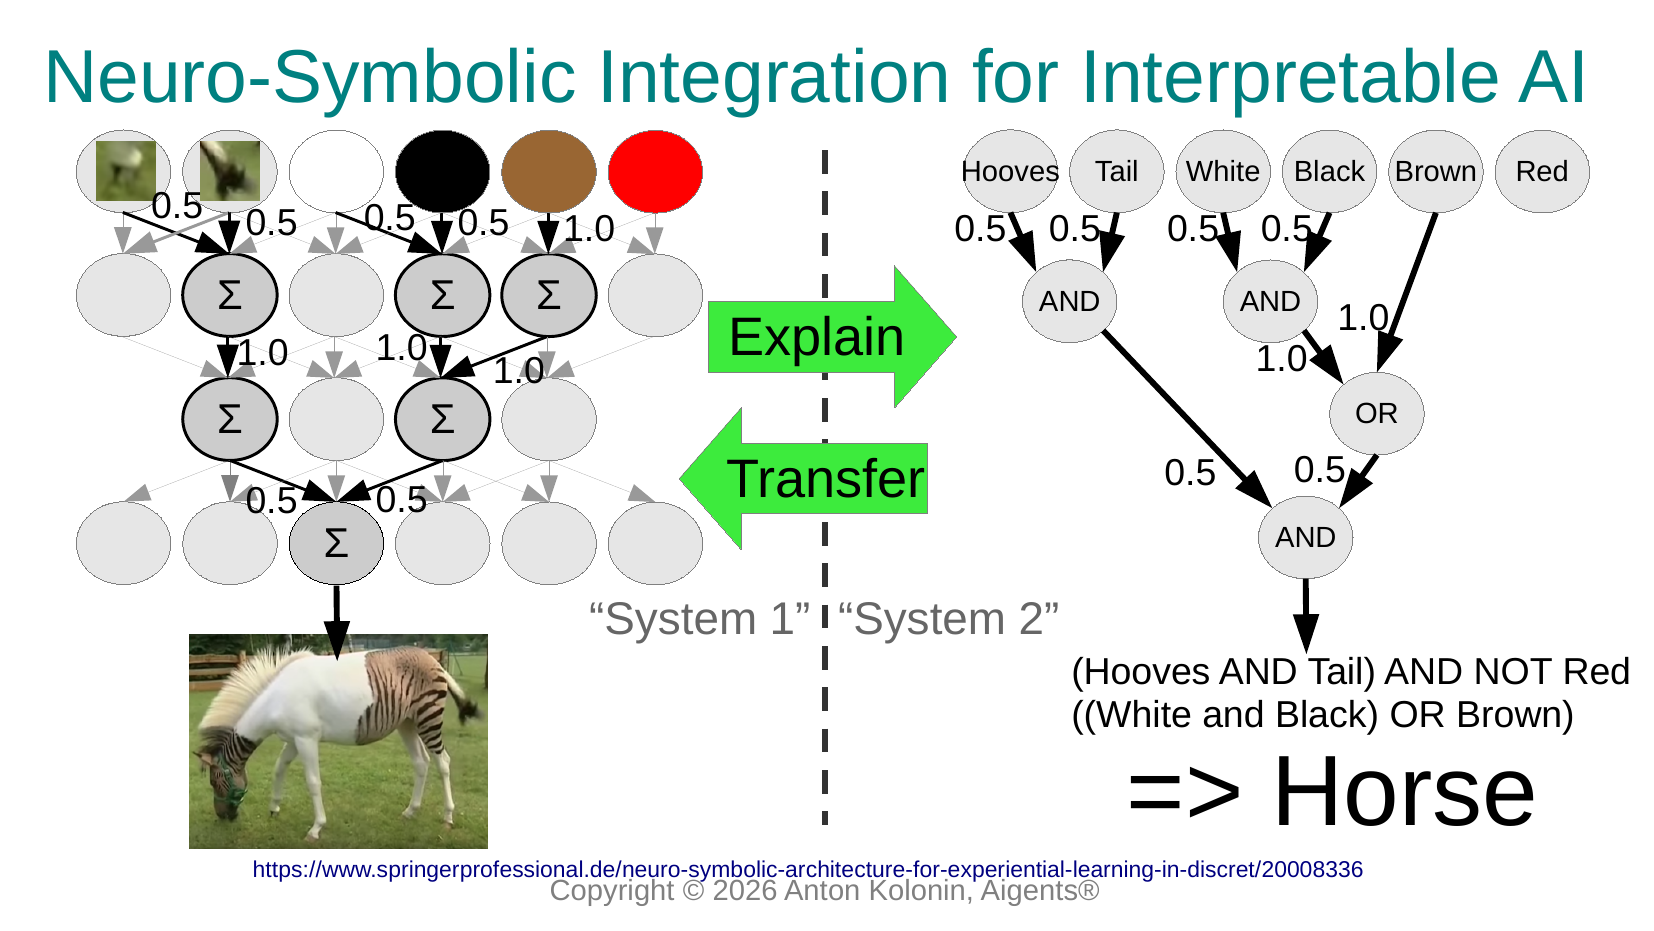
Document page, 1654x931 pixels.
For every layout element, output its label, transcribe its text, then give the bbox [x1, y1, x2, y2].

text_box “System 2” [823, 585, 1075, 652]
text_box OR [1329, 372, 1425, 455]
text_box Red [1495, 130, 1590, 213]
text_box 0.5 [1152, 200, 1235, 261]
text_box 0.5 [939, 200, 1022, 261]
text_box AND [1258, 502, 1354, 579]
text_box 0.5 [1034, 200, 1117, 260]
text_box Σ [395, 254, 490, 337]
text_box [608, 130, 703, 214]
text_box [608, 253, 703, 337]
text_box [76, 129, 171, 213]
text_box (Hooves AND Tail) AND NOT Red ((White and Black) OR Brown) => Horse [1056, 643, 1648, 869]
text_box [289, 130, 384, 213]
text_box AND [1022, 260, 1117, 343]
text_box 0.5 [442, 193, 525, 254]
text_box White [1175, 129, 1271, 212]
text_box 1.0 [478, 342, 561, 402]
text_box 1.0 [1240, 330, 1323, 391]
text_box [395, 502, 491, 585]
picture [96, 141, 156, 201]
text_box 0.5 [360, 471, 443, 532]
text_box Σ [501, 254, 597, 337]
text_box https://www.springerprofessional.de/neuro-symbolic-architecture-for-experiential-learning-in-discret/20008336 [237, 849, 1380, 893]
text_box 0.5 [1279, 441, 1362, 502]
text_box 1.0 [548, 200, 631, 261]
text_box 1.0 [1322, 289, 1405, 349]
text_box 0.5 [136, 176, 219, 237]
text_box 0.5 [349, 188, 431, 249]
text_box 0.5 [1246, 199, 1328, 260]
text_box Tail [1069, 129, 1165, 213]
text_box “System 1” [574, 585, 823, 652]
picture [200, 141, 260, 201]
picture [189, 634, 488, 849]
text_box Explain [708, 265, 957, 408]
text_box 0.5 [230, 472, 313, 532]
text_box Hooves [964, 129, 1058, 212]
text_box [501, 501, 597, 585]
text_box [501, 130, 597, 213]
text_box [76, 501, 171, 585]
text_box 1.0 [221, 324, 304, 385]
text_box Black [1282, 130, 1377, 213]
text_box 0.5 [230, 194, 313, 254]
text_box 0.5 [1149, 444, 1232, 504]
text_box Transfer [679, 407, 928, 550]
text_box Σ [182, 378, 278, 461]
text_box AND [1223, 260, 1318, 333]
text_box [76, 253, 171, 337]
text_box [289, 254, 384, 337]
text_box Brown [1388, 130, 1484, 213]
text_box [182, 130, 278, 194]
text_box Σ [289, 502, 384, 585]
text_box [182, 501, 278, 585]
text_box [289, 378, 384, 461]
text_box Σ [182, 254, 278, 336]
text_box [219, 201, 230, 213]
text_box [501, 379, 597, 461]
text_box 1.0 [360, 318, 443, 379]
text_box Σ [395, 378, 490, 461]
text_box Neuro-Symbolic Integration for Interpretable AI [3, 0, 1652, 152]
text_box [608, 502, 703, 585]
text_box [395, 130, 490, 213]
